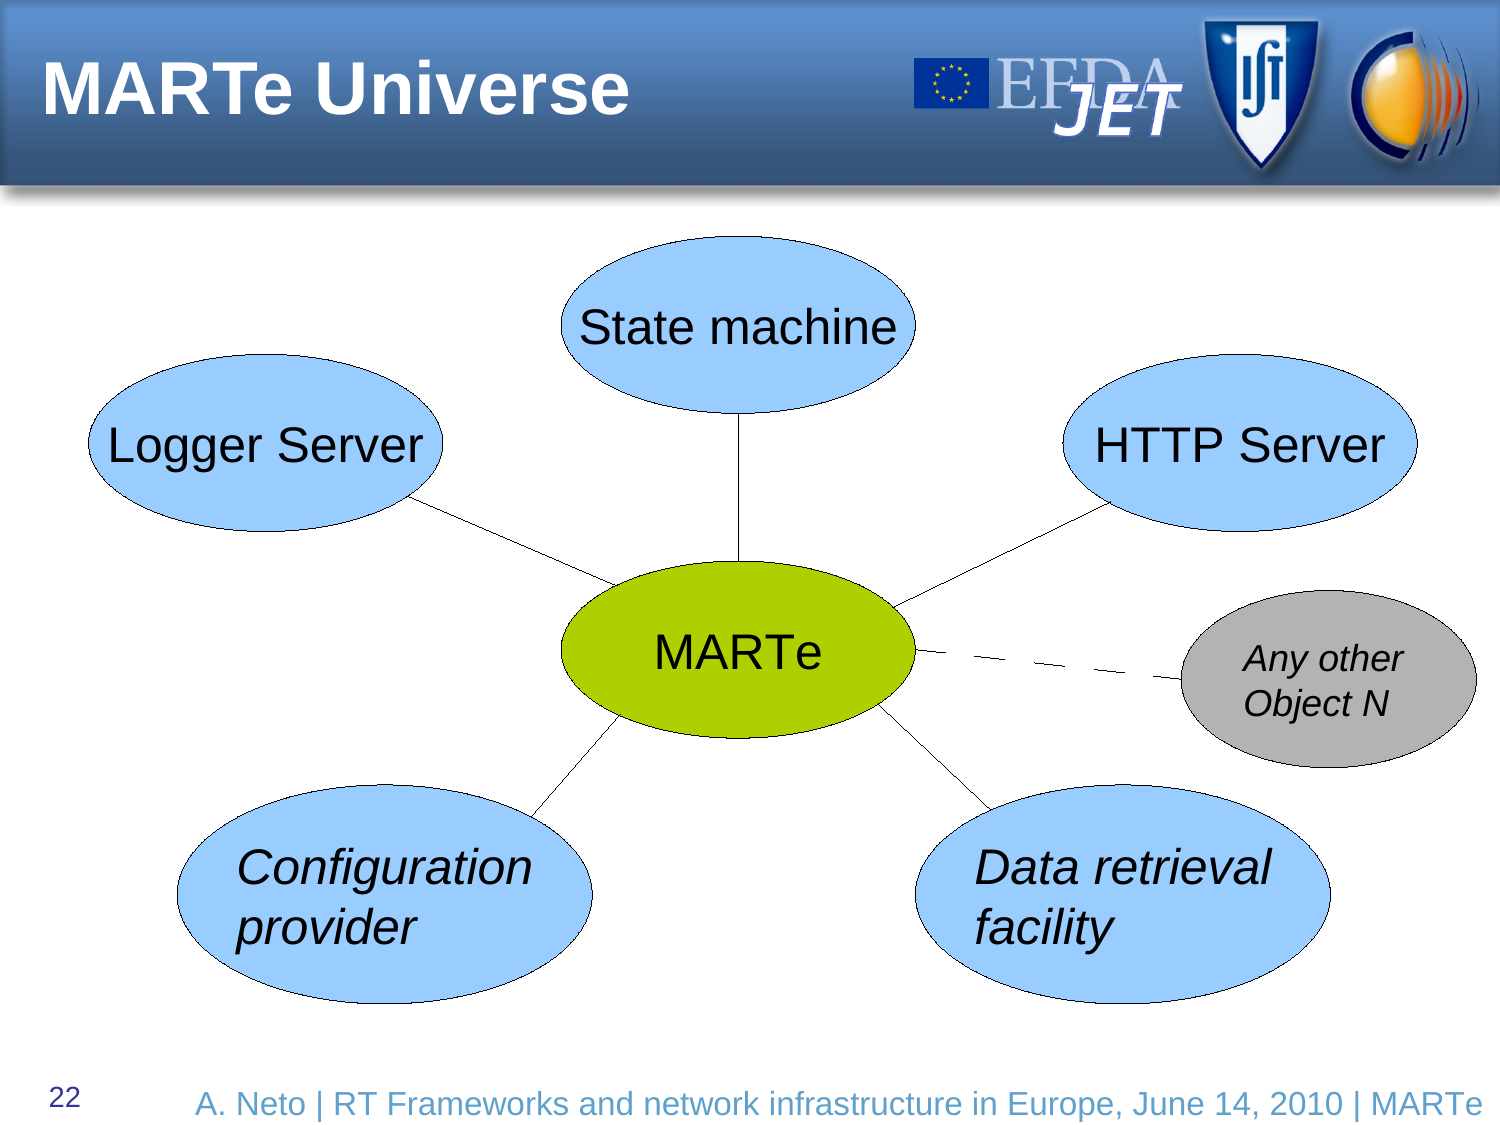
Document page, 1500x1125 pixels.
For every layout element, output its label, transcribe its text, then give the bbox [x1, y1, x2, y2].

text_box Logger Server [88, 354, 443, 532]
text_box Configuration provider [177, 784, 593, 1004]
text_box Data retrieval facility [915, 784, 1331, 1004]
picture [0, 0, 1500, 207]
text_box HTTP Server [1062, 354, 1418, 532]
text_box MARTe [561, 561, 916, 739]
title MARTe Universe [41, 0, 1128, 180]
text_box State machine [561, 236, 916, 414]
text_box Any other Object N [1181, 590, 1477, 768]
